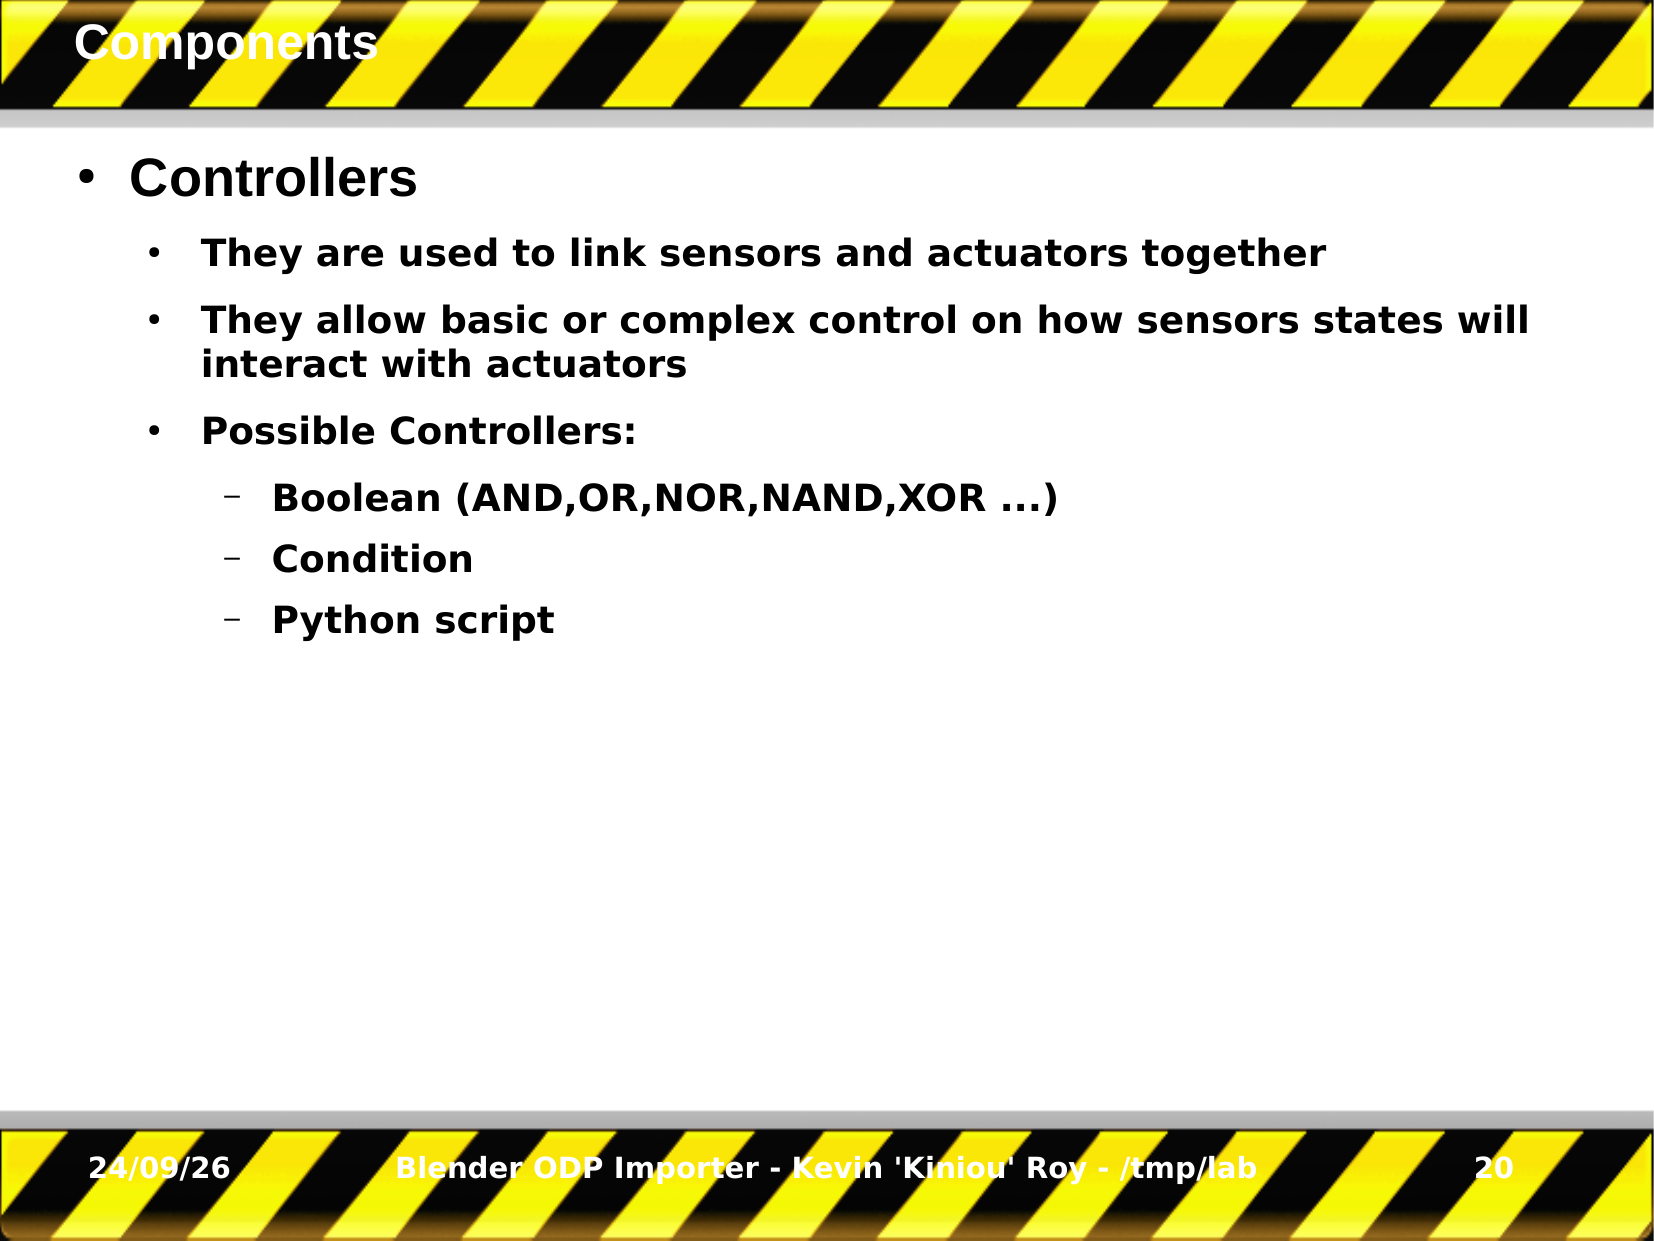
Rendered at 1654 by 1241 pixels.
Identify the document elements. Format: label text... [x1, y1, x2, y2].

picture [0, 0, 1654, 1241]
list Controllers They are used to link sensors and actuators together They allow basic or complex control on how sensors states will interact with actuators Possible Controllers: Boolean (AND,OR,NOR,NAND,XOR ...) Condition Python script [59, 147, 1595, 803]
title Components [73, 14, 1580, 109]
